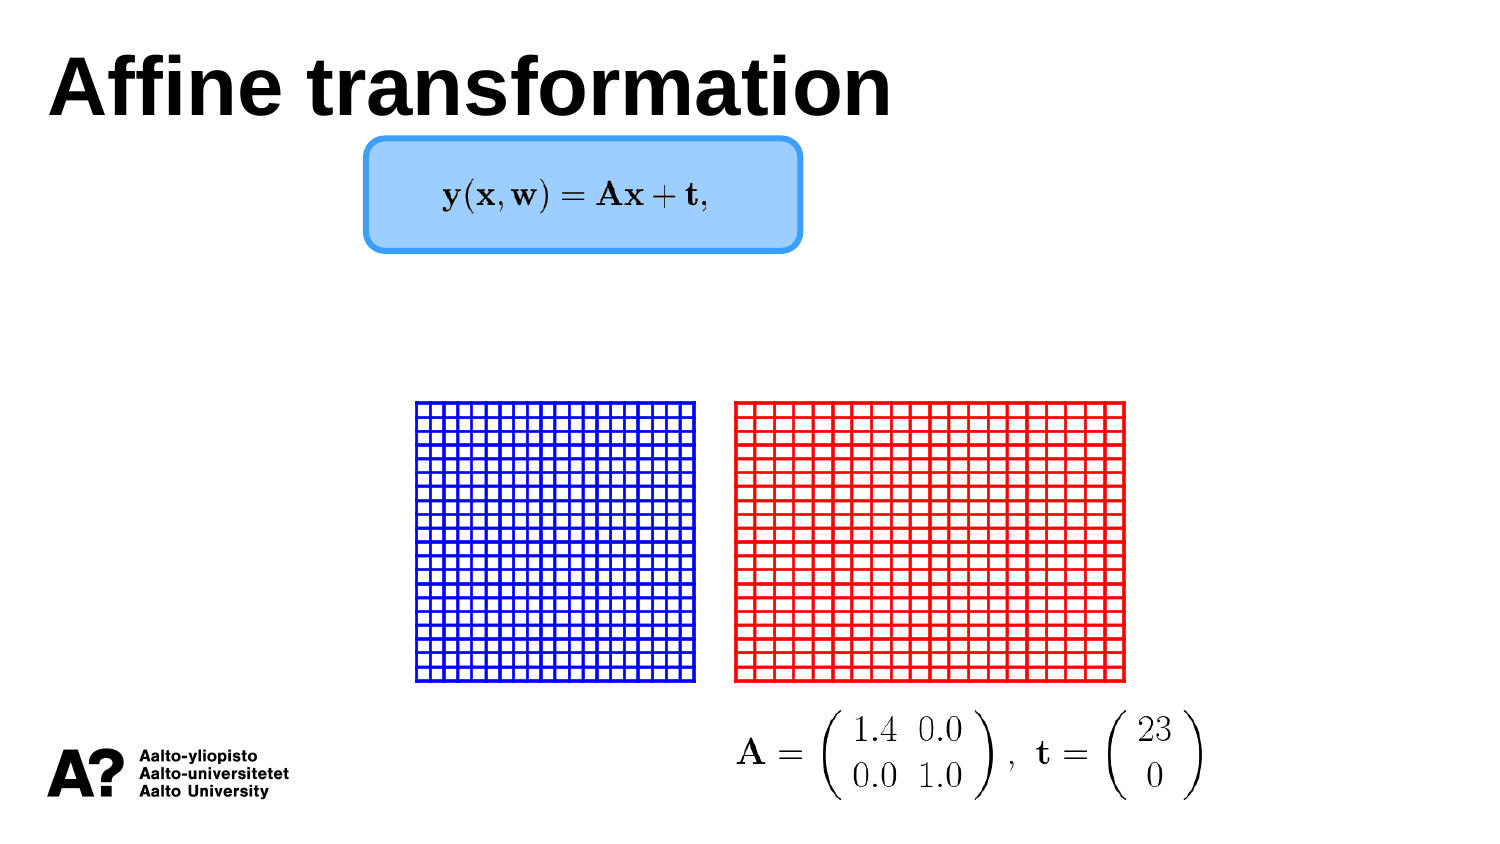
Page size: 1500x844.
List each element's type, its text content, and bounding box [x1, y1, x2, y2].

picture [0, 702, 337, 844]
text_box [365, 138, 801, 251]
picture [436, 165, 706, 243]
list Affine transformation [47, 32, 1442, 197]
picture [387, 250, 1333, 834]
